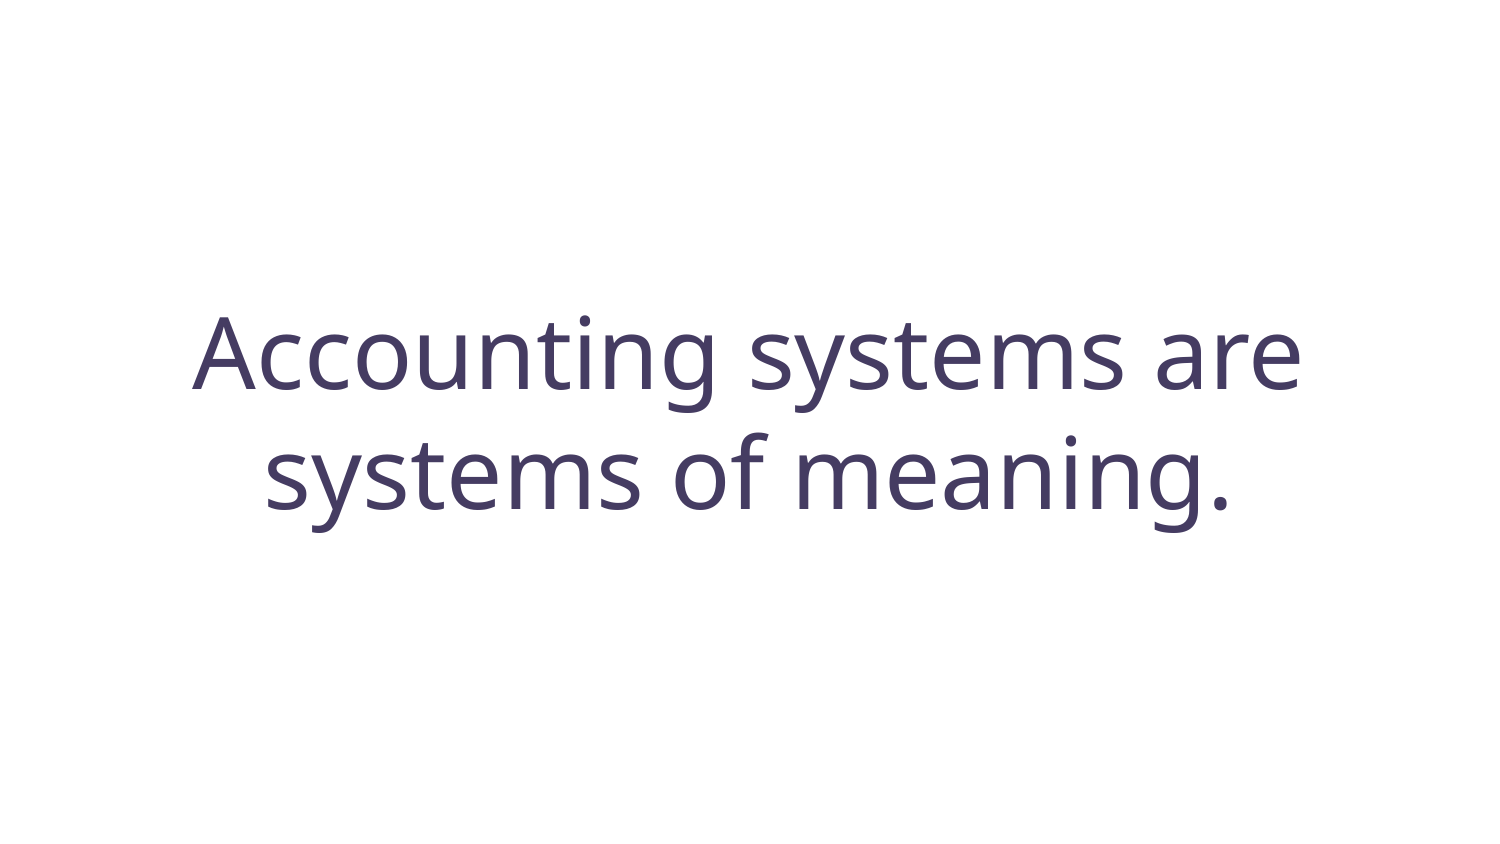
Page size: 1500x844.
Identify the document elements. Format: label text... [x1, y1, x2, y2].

title Accounting systems are systems of meaning. [80, 73, 1419, 745]
